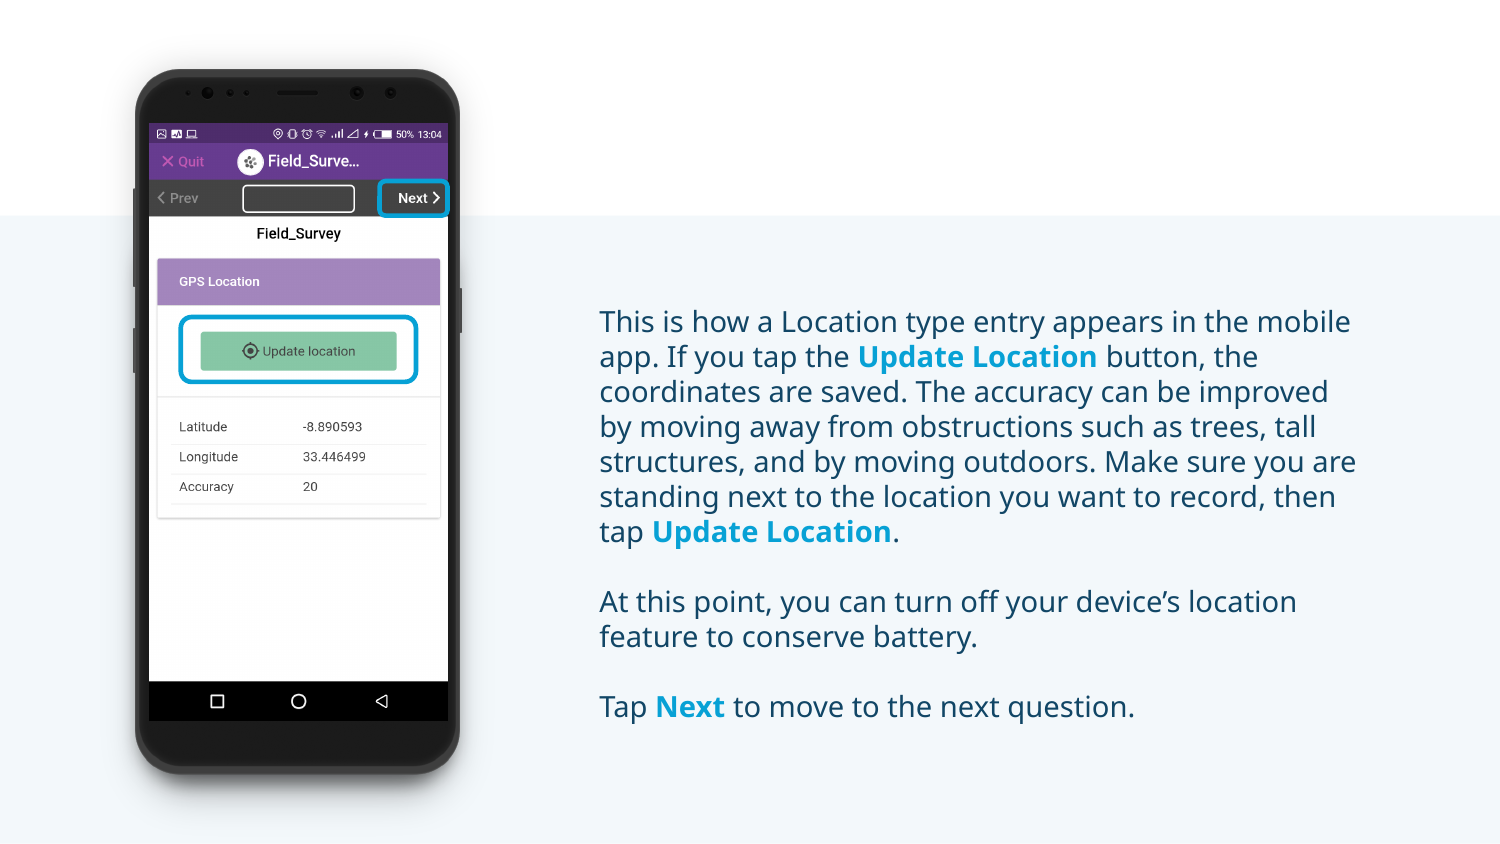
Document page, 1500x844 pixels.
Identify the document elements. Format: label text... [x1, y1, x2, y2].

picture [0, 0, 597, 844]
text_box [597, 215, 1500, 844]
text_box This is how a Location type entry appears in the mobile app. If you tap the Update Location button, the coordinates are saved. The accuracy can be improved by moving away from obstructions such as trees, tall structures, and by moving outdoors. Make sure you are standing next to the location you want to record, then tap Update Location. At this point, you can turn off your device’s location feature to conserve battery. Tap Next to move to the next question. [597, 288, 1383, 732]
